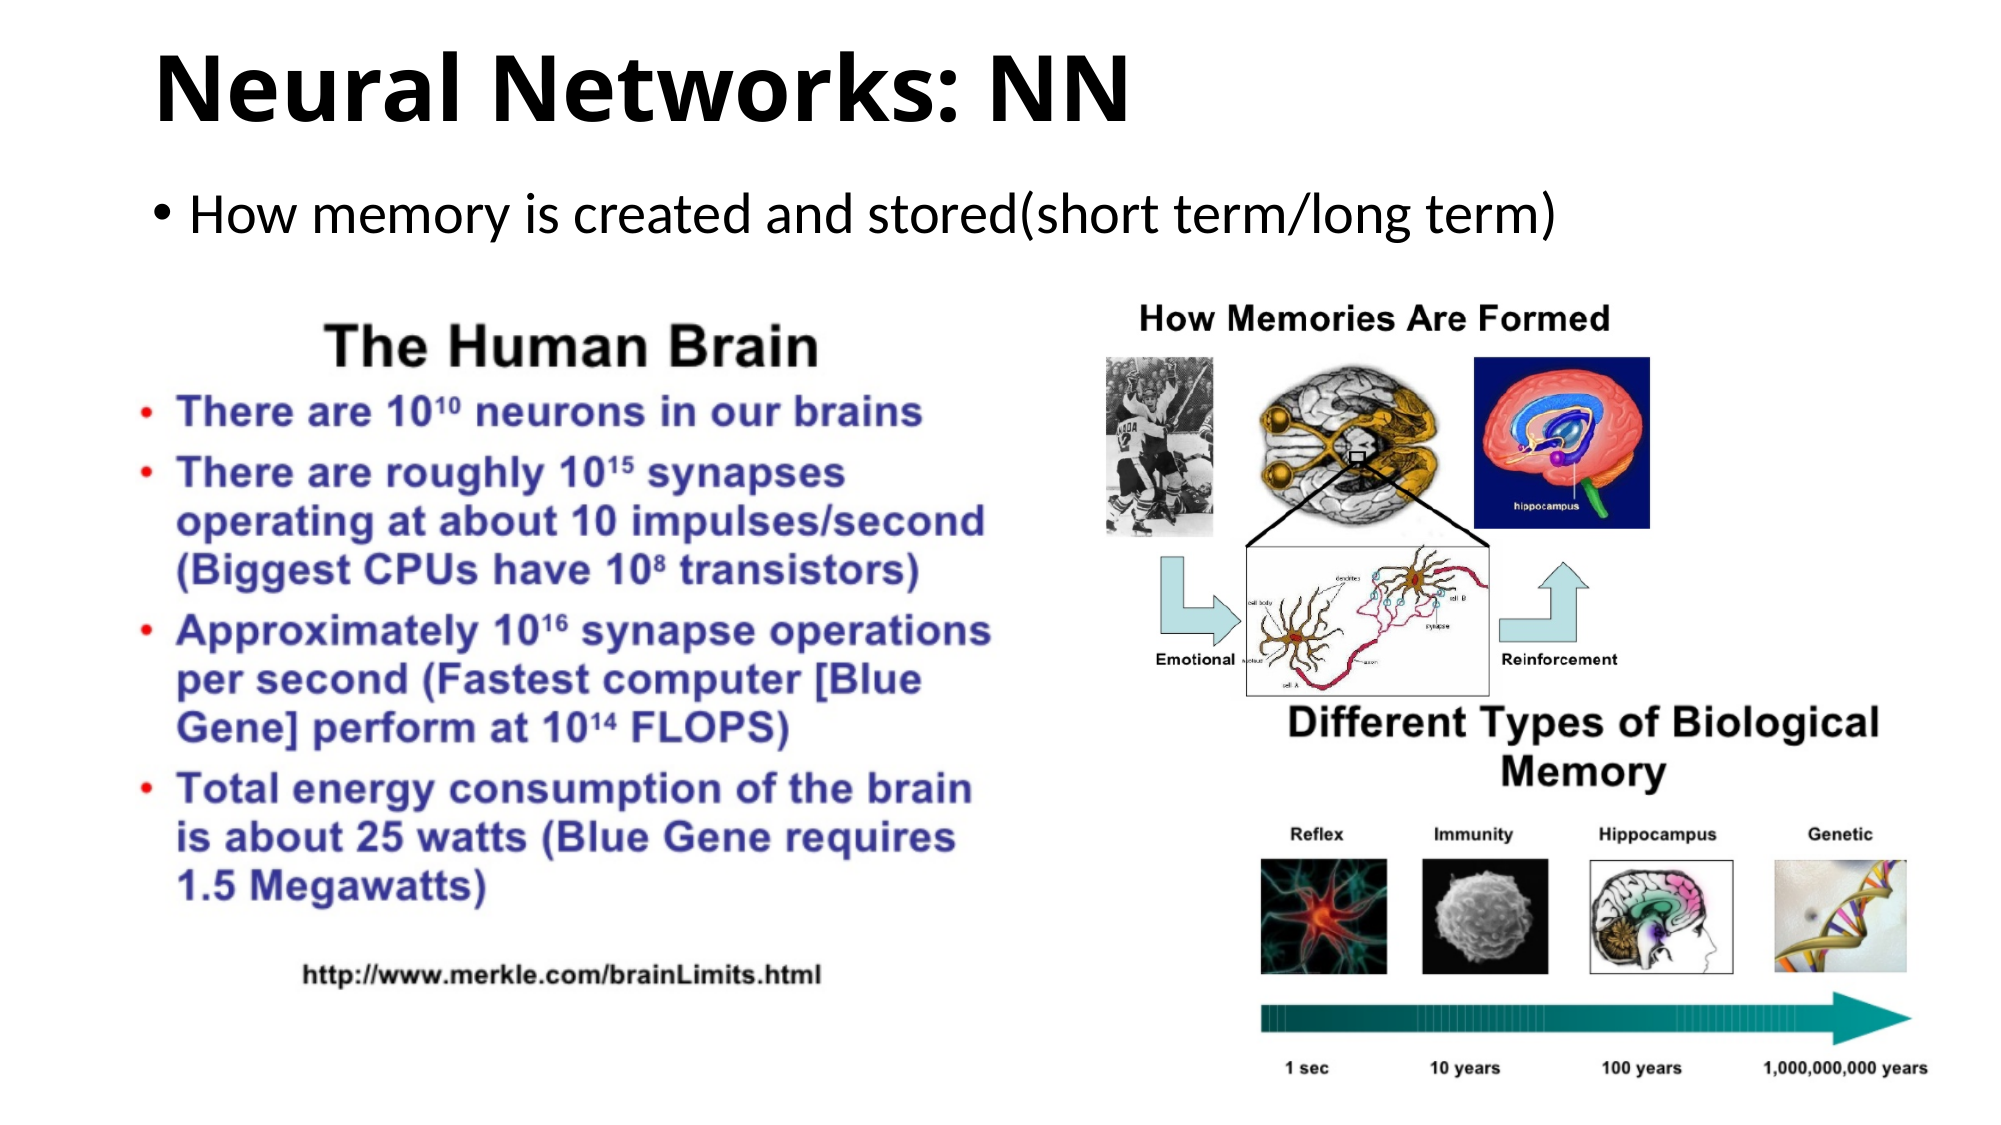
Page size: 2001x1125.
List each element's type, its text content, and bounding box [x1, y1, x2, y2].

title Neural Networks: NN [137, 33, 1863, 150]
picture [135, 298, 1000, 1001]
picture [1101, 298, 1933, 1084]
list How memory is created and stored(short term/long term) [137, 176, 1748, 1084]
